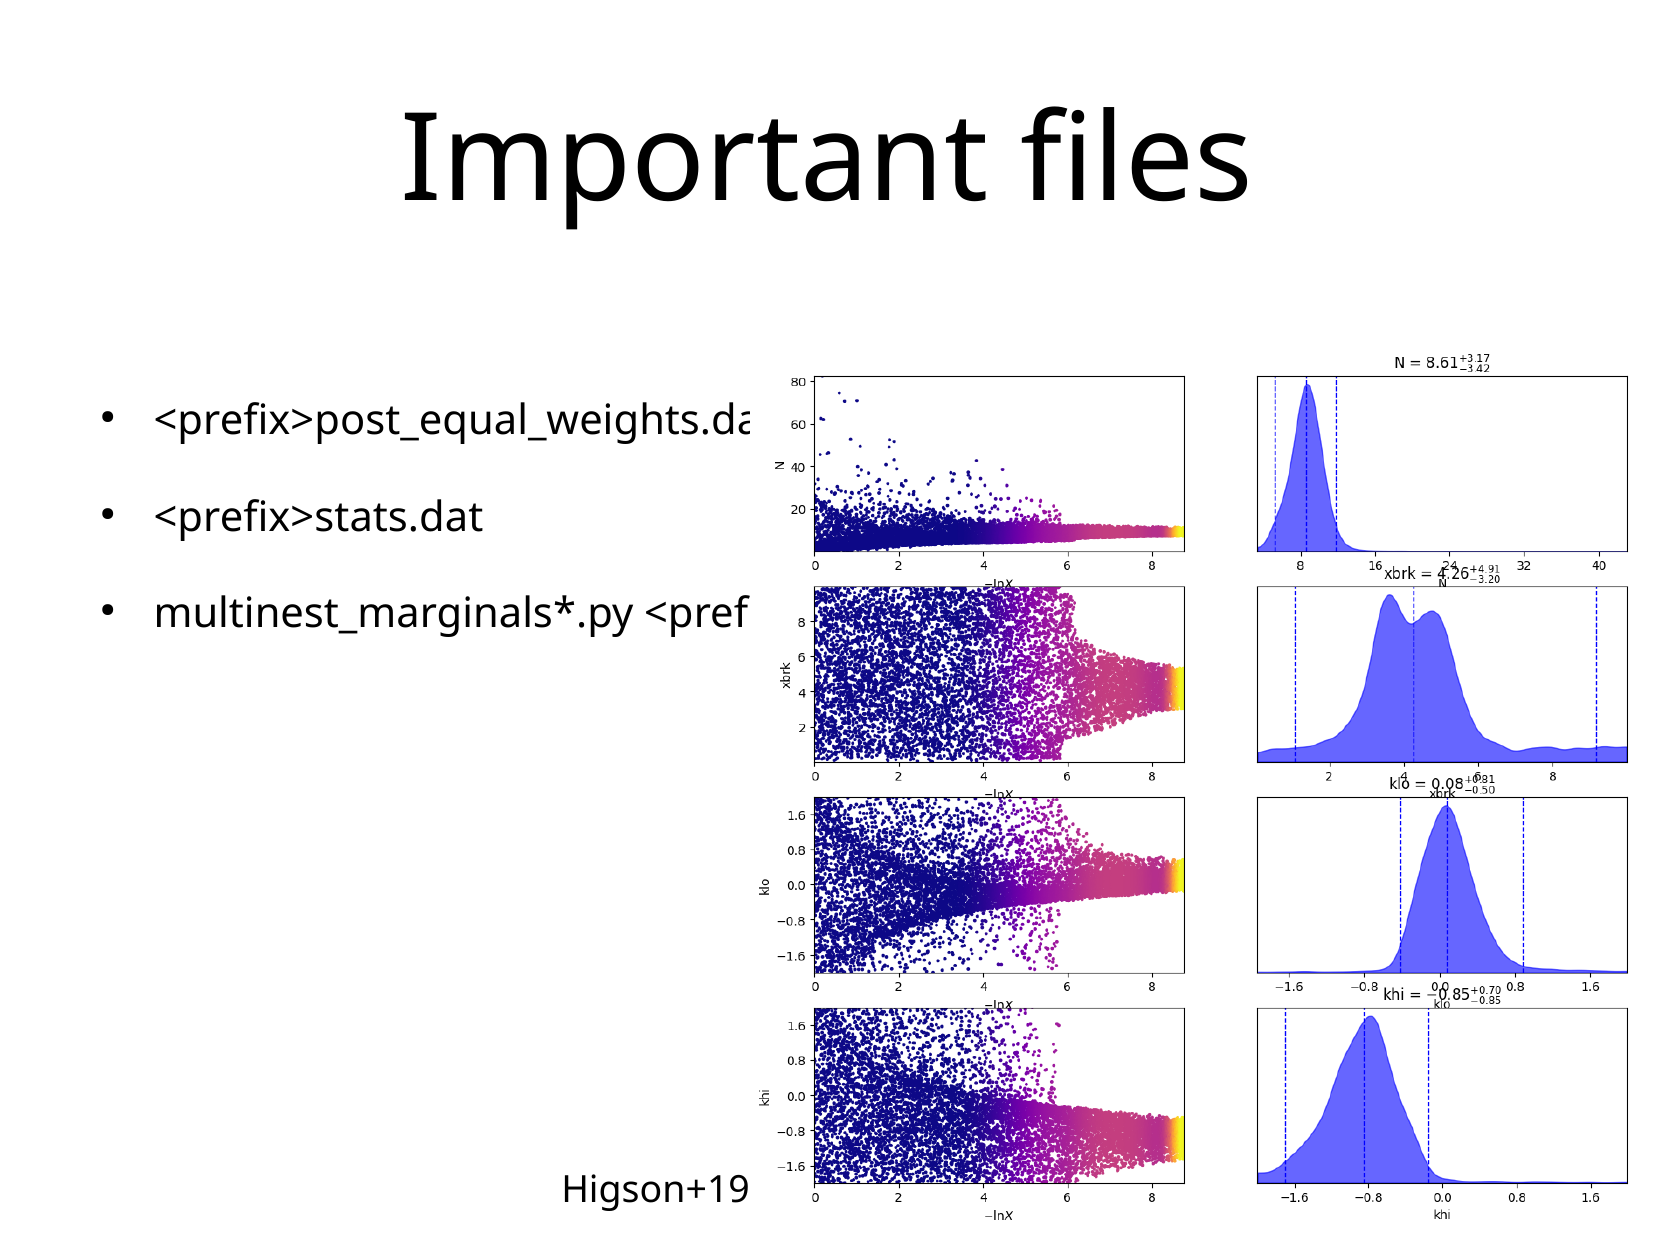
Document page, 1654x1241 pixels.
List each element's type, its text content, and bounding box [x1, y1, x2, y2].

list <prefix>post_equal_weights.dat <prefix>stats.dat multinest_marginals*.py <prefix> [82, 390, 750, 1216]
title Important files [82, 49, 1571, 257]
picture [750, 344, 1635, 1231]
text_box Higson+19 [450, 1155, 766, 1213]
